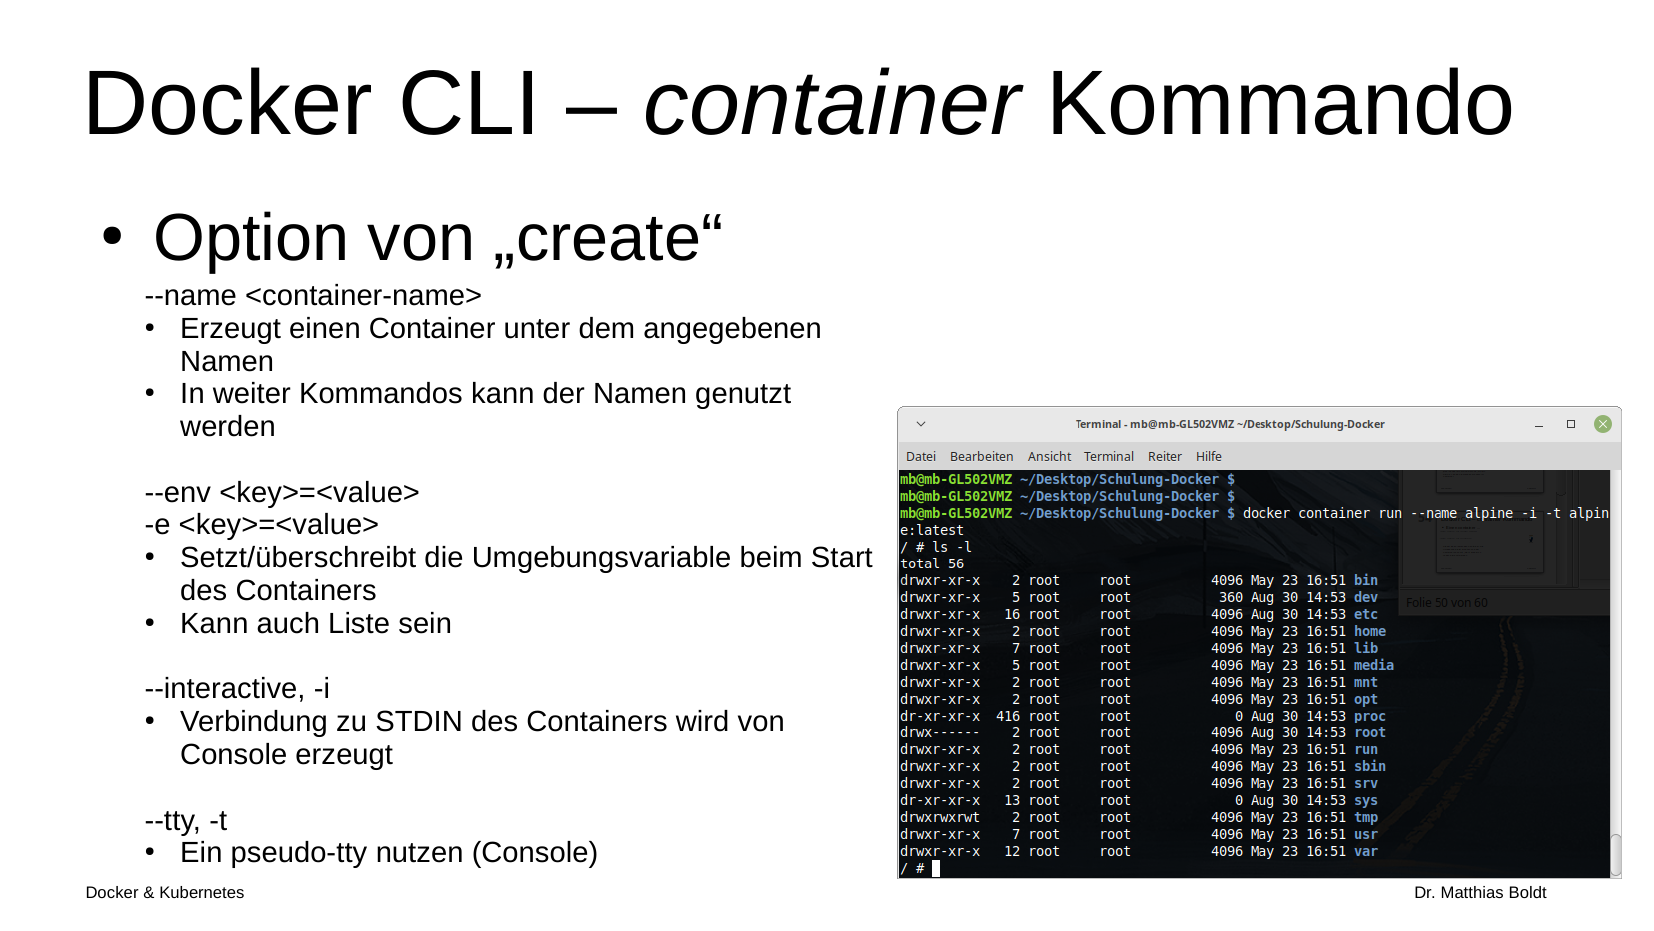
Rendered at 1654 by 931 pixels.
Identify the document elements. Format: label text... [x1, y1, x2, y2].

text_box --name <container-name> Erzeugt einen Container unter dem angegebenen Namen In weiter Kommandos kann der Namen genutzt werden --env <key>=<value> -e <key>=<value> Setzt/überschreibt die Umgebungsvariable beim Start des Containers Kann auch Liste sein --interactive, -i Verbindung zu STDIN des Containers wird von Console erzeugt --tty, -t Ein pseudo-tty nutzen (Console) [129, 271, 898, 877]
list Option von „create“ [82, 199, 1453, 378]
text_box Docker & Kubernetes Dr. Matthias Boldt [70, 875, 1563, 910]
picture [897, 406, 1622, 879]
title Docker CLI – container Kommando [82, 25, 1571, 181]
